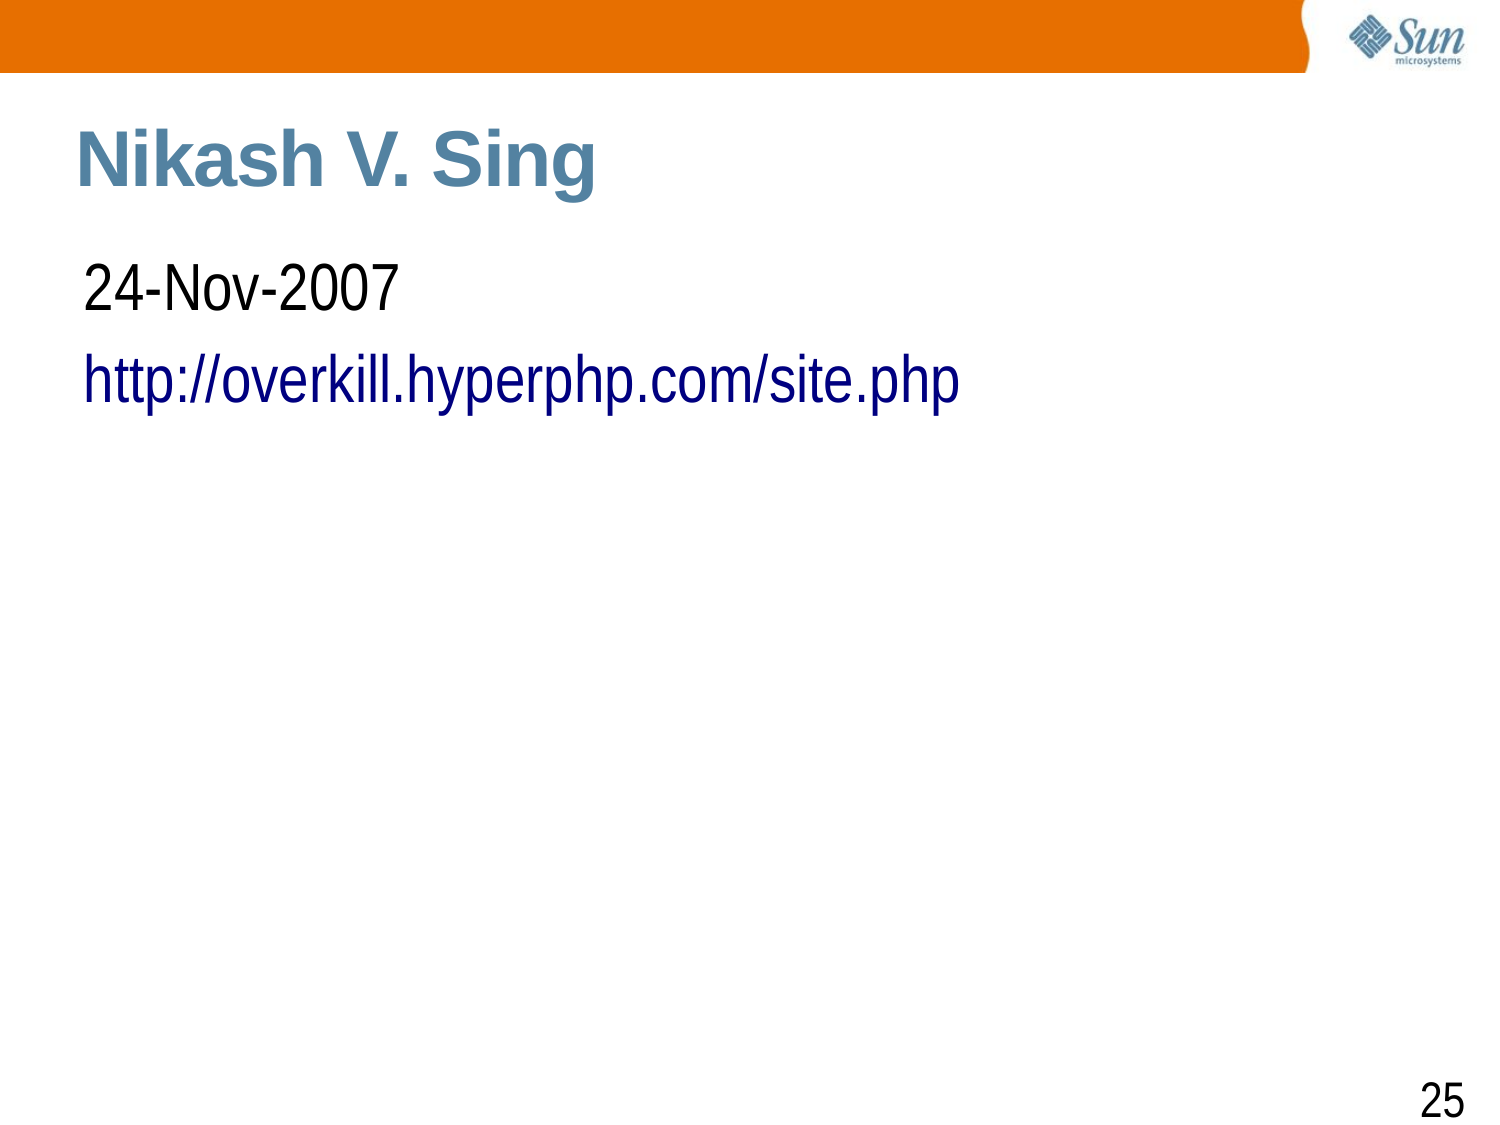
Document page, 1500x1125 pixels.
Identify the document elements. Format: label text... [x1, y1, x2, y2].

title Nikash V. Sing [75, 123, 1437, 227]
picture [0, 0, 1500, 73]
list 24-Nov-2007 http://overkill.hyperphp.com/site.php [64, 258, 1401, 1062]
